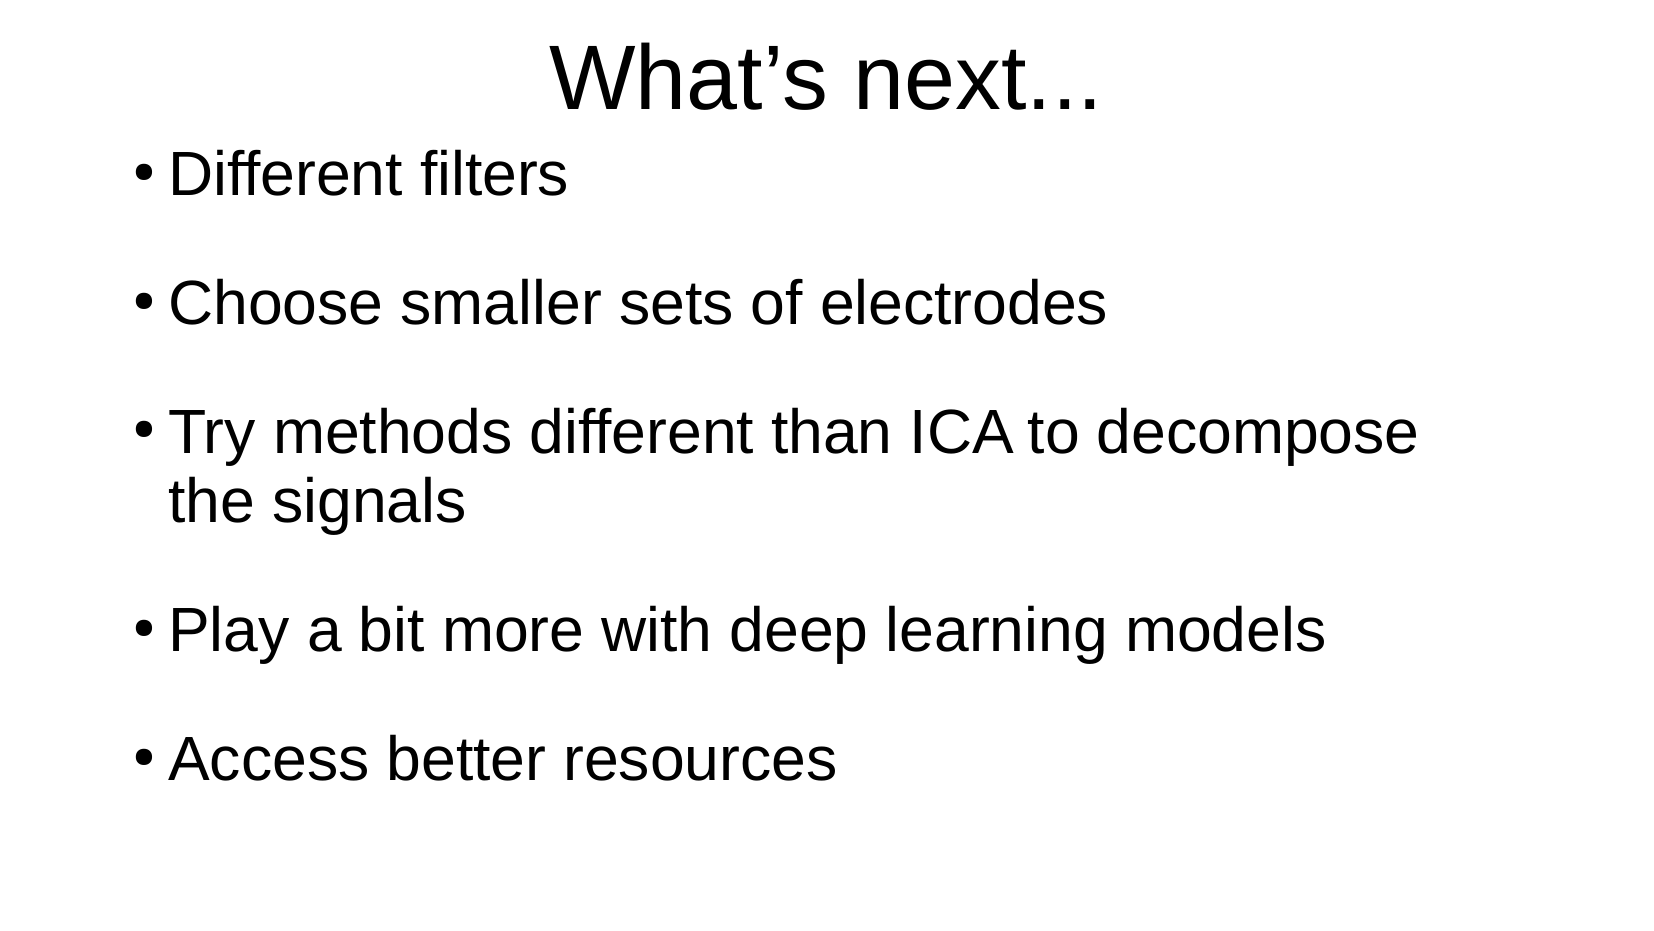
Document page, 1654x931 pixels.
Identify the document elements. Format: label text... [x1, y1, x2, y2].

title What’s next... [82, 0, 1571, 156]
text_box Different filters Choose smaller sets of electrodes Try methods different than ICA to decompose the signals Play a bit more with deep learning models Access better resources [118, 131, 1536, 903]
